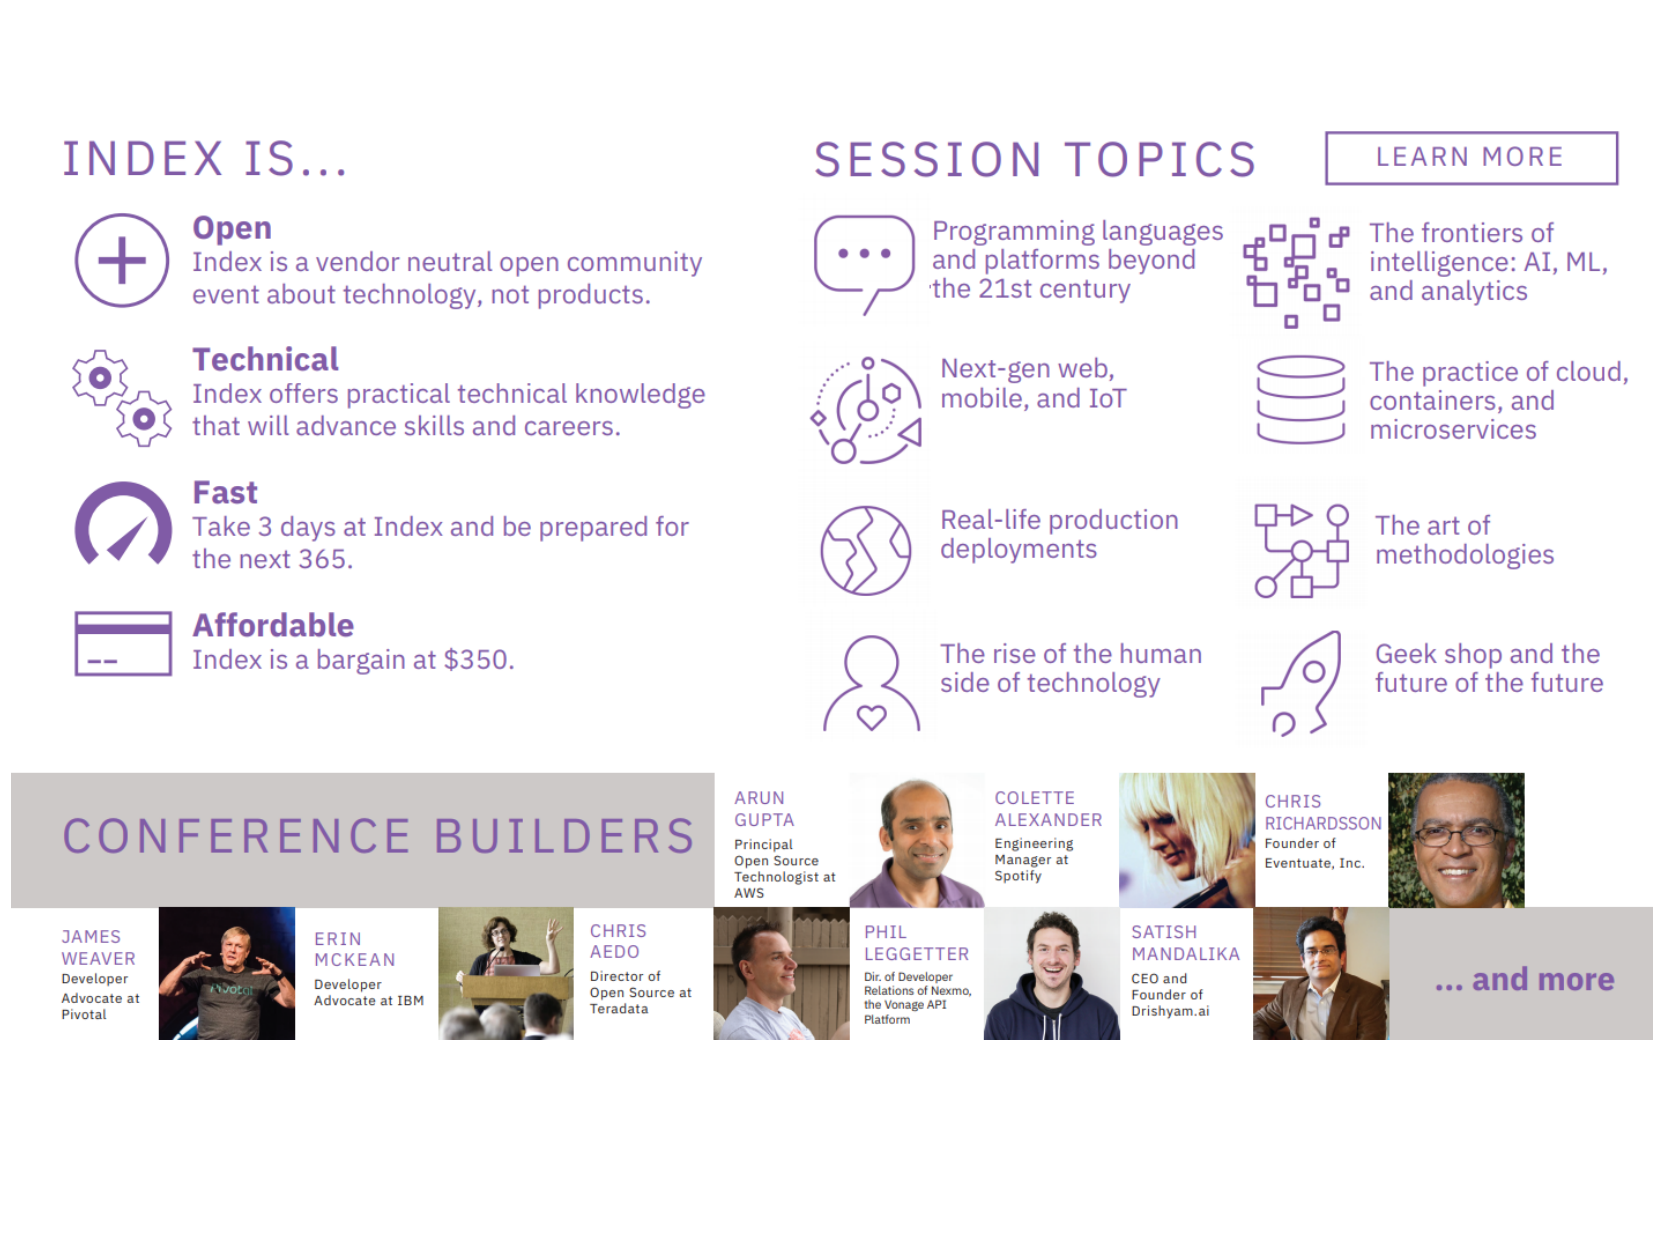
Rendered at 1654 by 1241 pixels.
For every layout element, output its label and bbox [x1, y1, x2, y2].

picture [11, 100, 1653, 1040]
